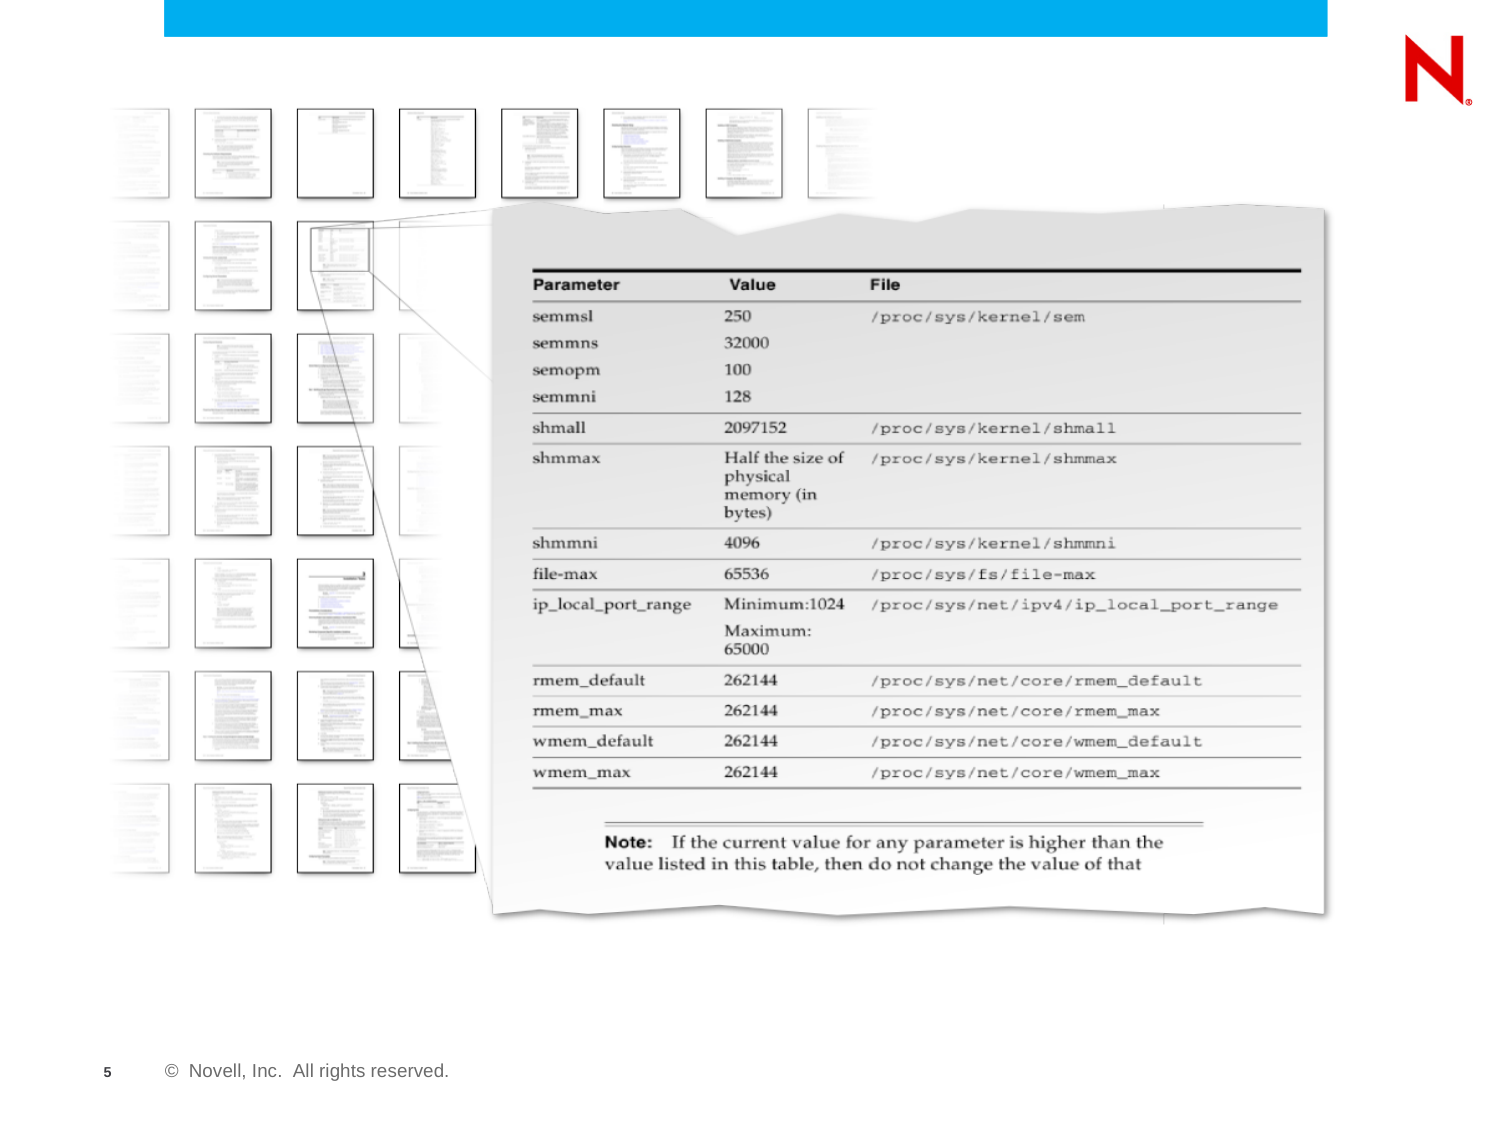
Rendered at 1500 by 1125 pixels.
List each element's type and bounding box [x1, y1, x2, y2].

picture [1403, 32, 1473, 107]
picture [75, 74, 1351, 938]
